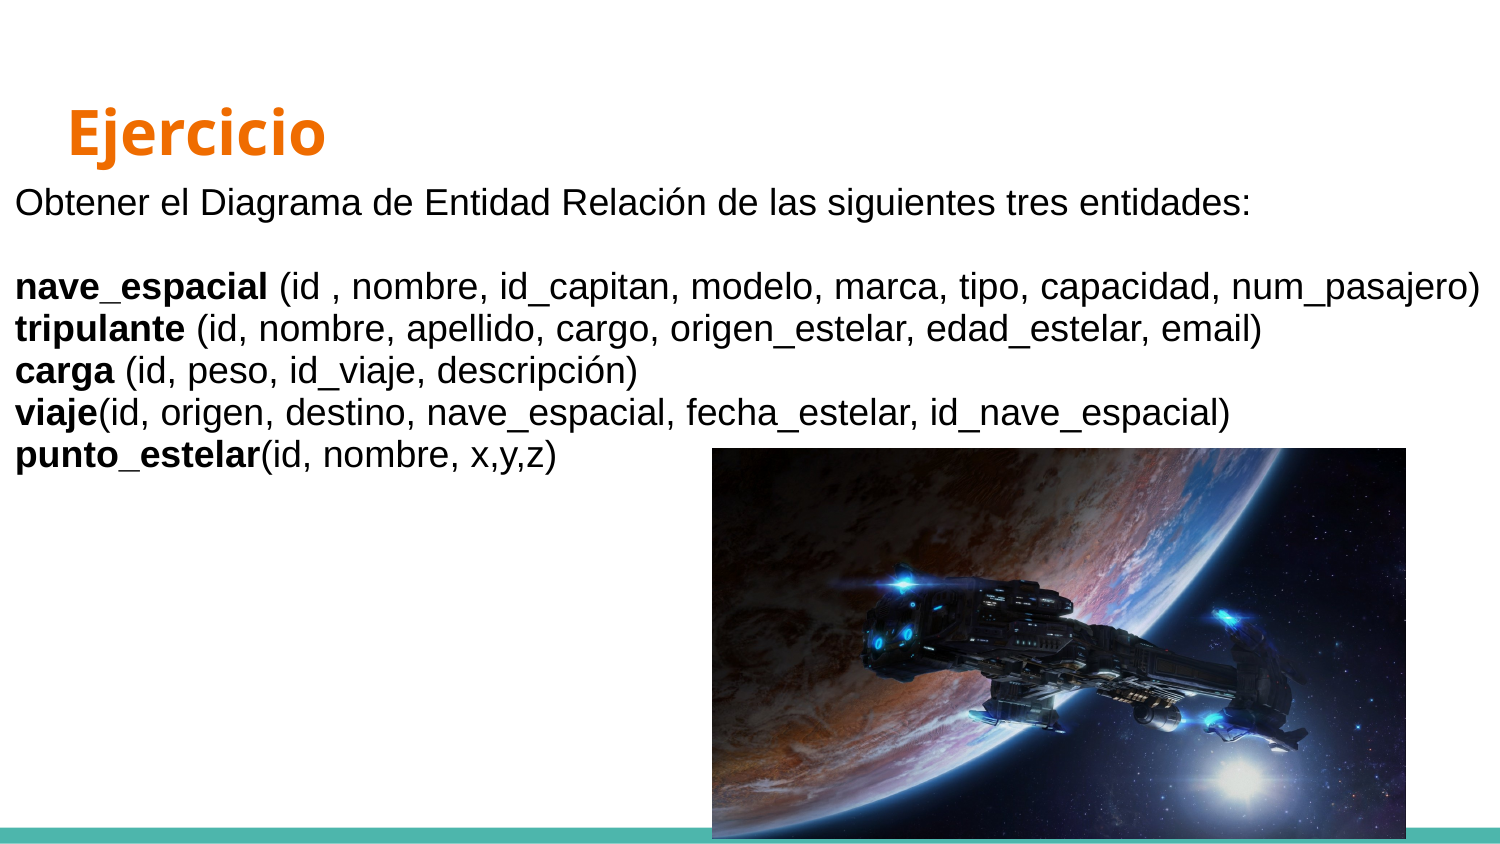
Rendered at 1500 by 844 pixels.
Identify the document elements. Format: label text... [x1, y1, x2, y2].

title Ejercicio [51, 72, 1449, 174]
text_box Obtener el Diagrama de Entidad Relación de las siguientes tres entidades: nave_espacial (id , nombre, id_capitan, modelo, marca, tipo, capacidad, num_pasajero) tripulante (id, nombre, apellido, cargo, origen_estelar, edad_estelar, email) carga (id, peso, id_viaje, descripción) viaje(id, origen, destino, nave_espacial, fecha_estelar, id_nave_espacial) punto_estelar(id, nombre, x,y,z) [0, 174, 1500, 567]
picture [712, 448, 1406, 839]
